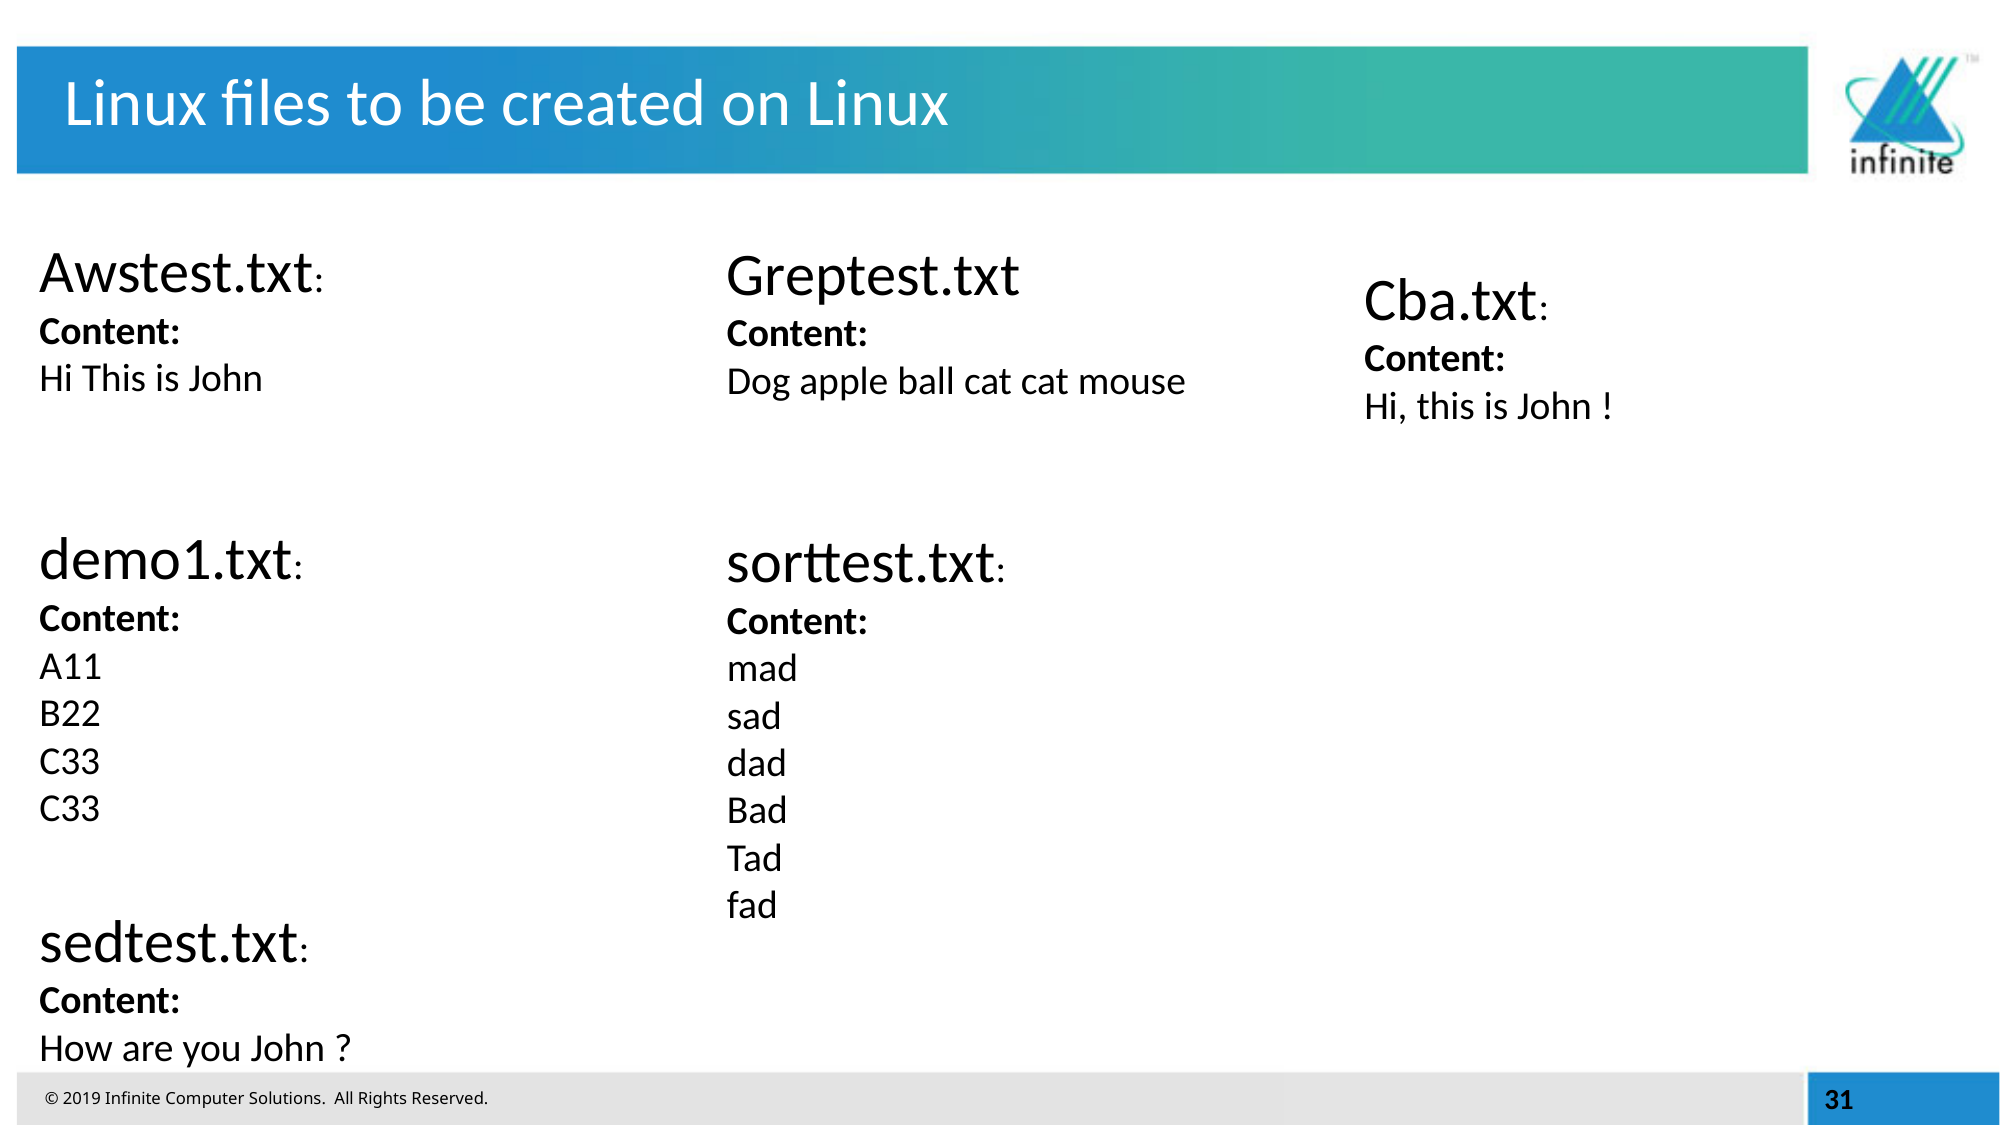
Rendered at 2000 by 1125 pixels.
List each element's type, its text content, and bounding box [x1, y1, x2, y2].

text_box Cba.txt: Content: Hi, this is John ! [1349, 252, 1863, 553]
text_box Greptest.txt Content: Dog apple ball cat cat mouse sorttest.txt: Content: mad sad dad Bad Tad fad [712, 227, 1225, 1052]
text_box Awstest.txt: Content: Hi This is John demo1.txt: Content: A11 B22 C33 C33 sedtest.txt: Content: How are you John ? [24, 224, 538, 1125]
title Linux files to be created on Linux [49, 51, 1913, 182]
slide_number <number> [1662, 1073, 2000, 1125]
picture [16, 0, 2000, 1125]
